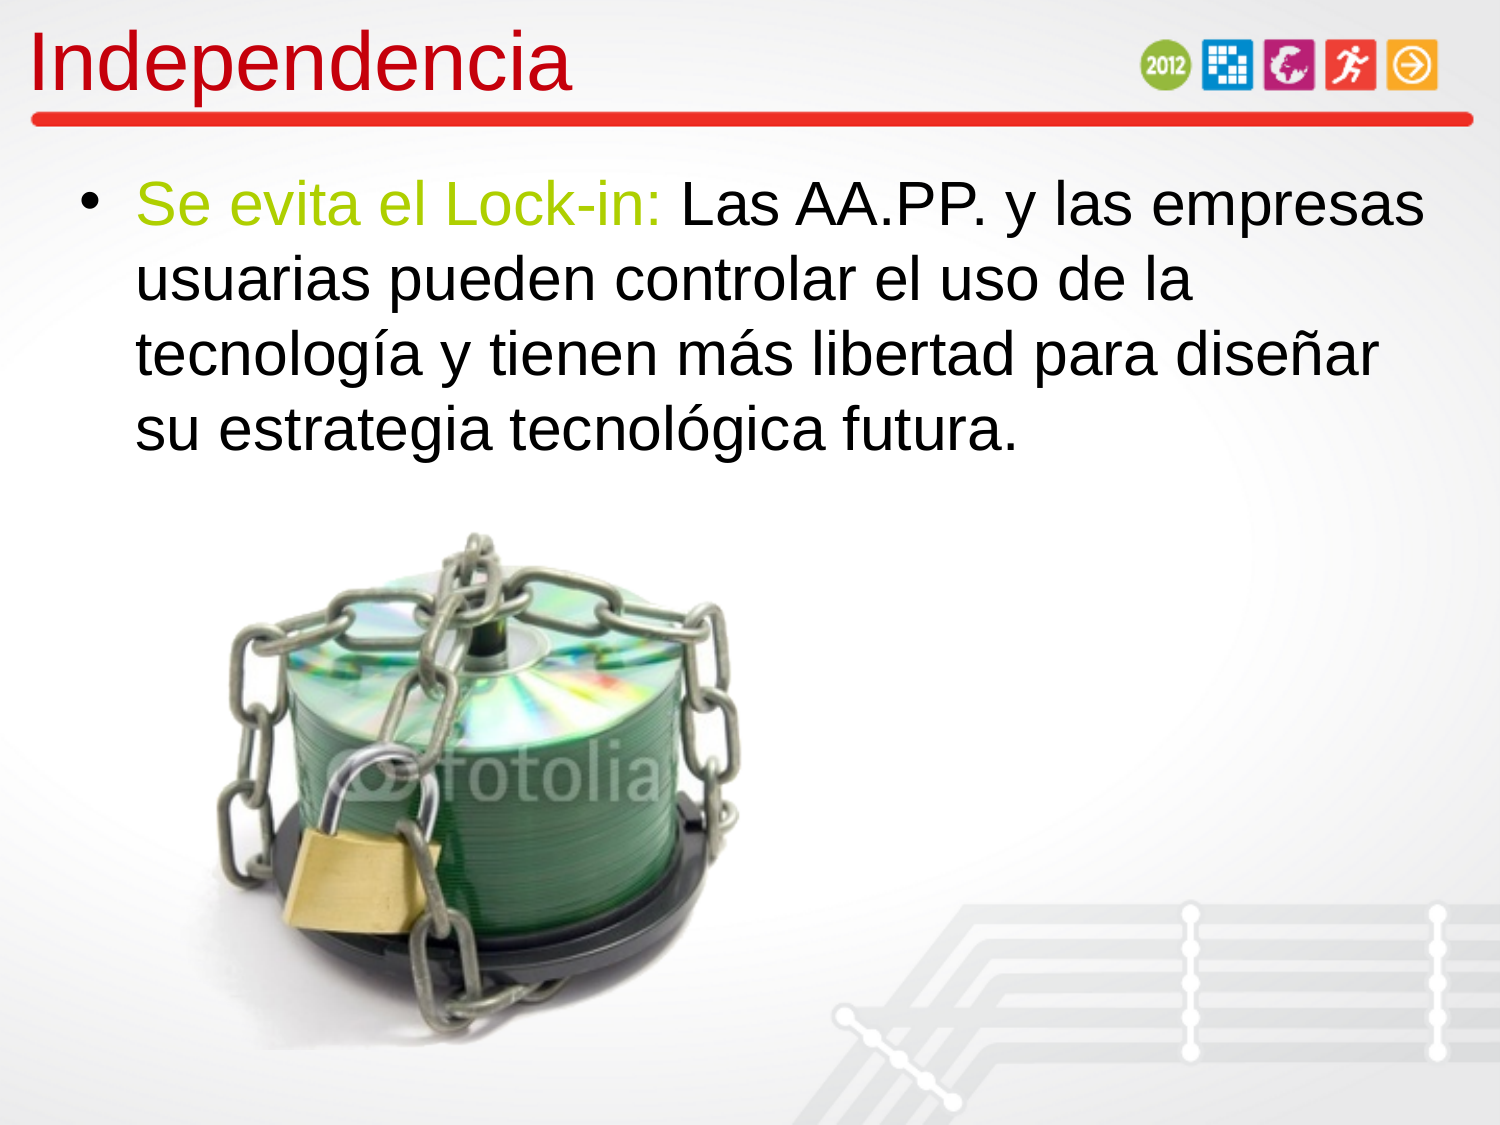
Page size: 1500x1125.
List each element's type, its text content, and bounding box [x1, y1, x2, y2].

list Se evita el Lock-in: Las AA.PP. y las empresas usuarias pueden controlar el uso de la tecnología y tienen más libertad para diseñar su estrategia tecnológica futura. [64, 147, 1465, 500]
picture [0, 0, 1500, 1125]
title Independencia [12, 0, 976, 121]
